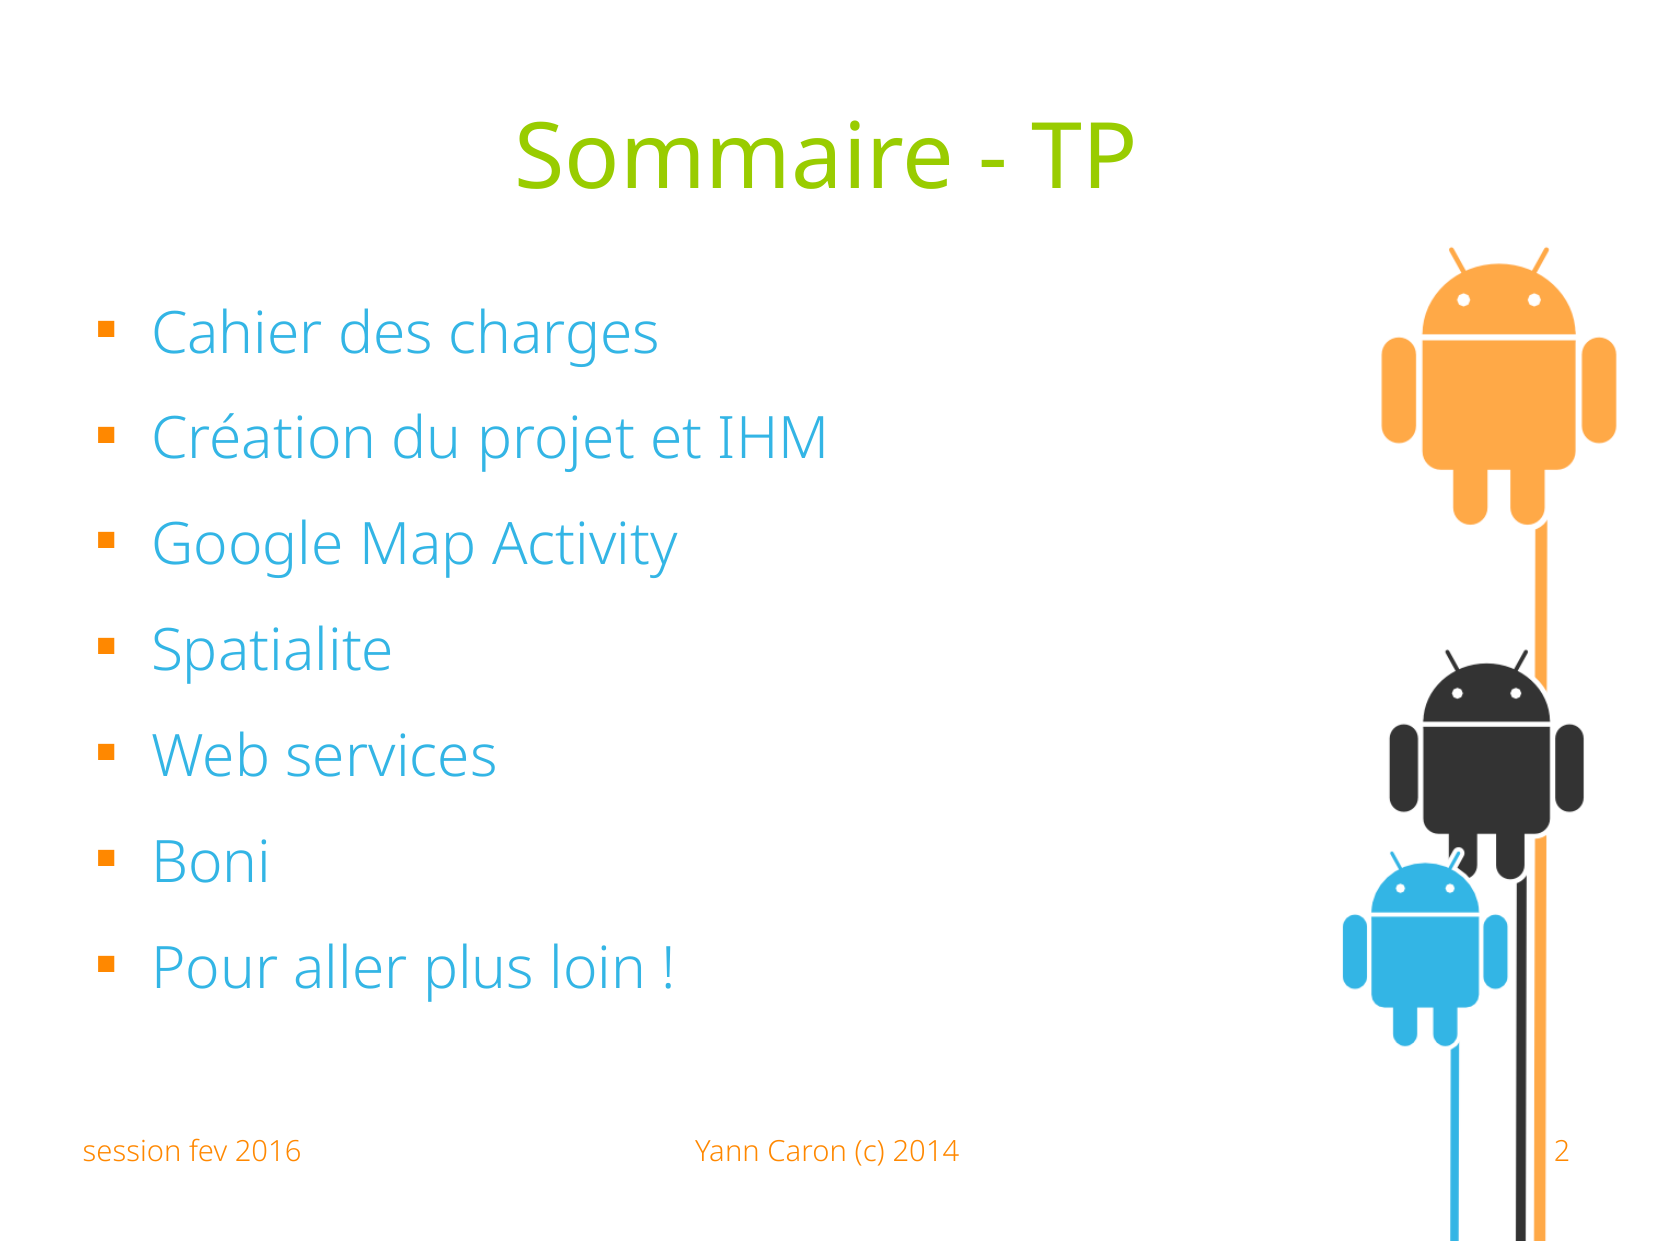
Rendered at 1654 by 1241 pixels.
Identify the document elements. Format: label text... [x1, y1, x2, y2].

list Cahier des charges Création du projet et IHM Google Map Activity Spatialite Web services Boni Pour aller plus loin ! [82, 290, 1571, 1010]
picture [19, 14, 1634, 1241]
title Sommaire - TP [82, 49, 1571, 257]
